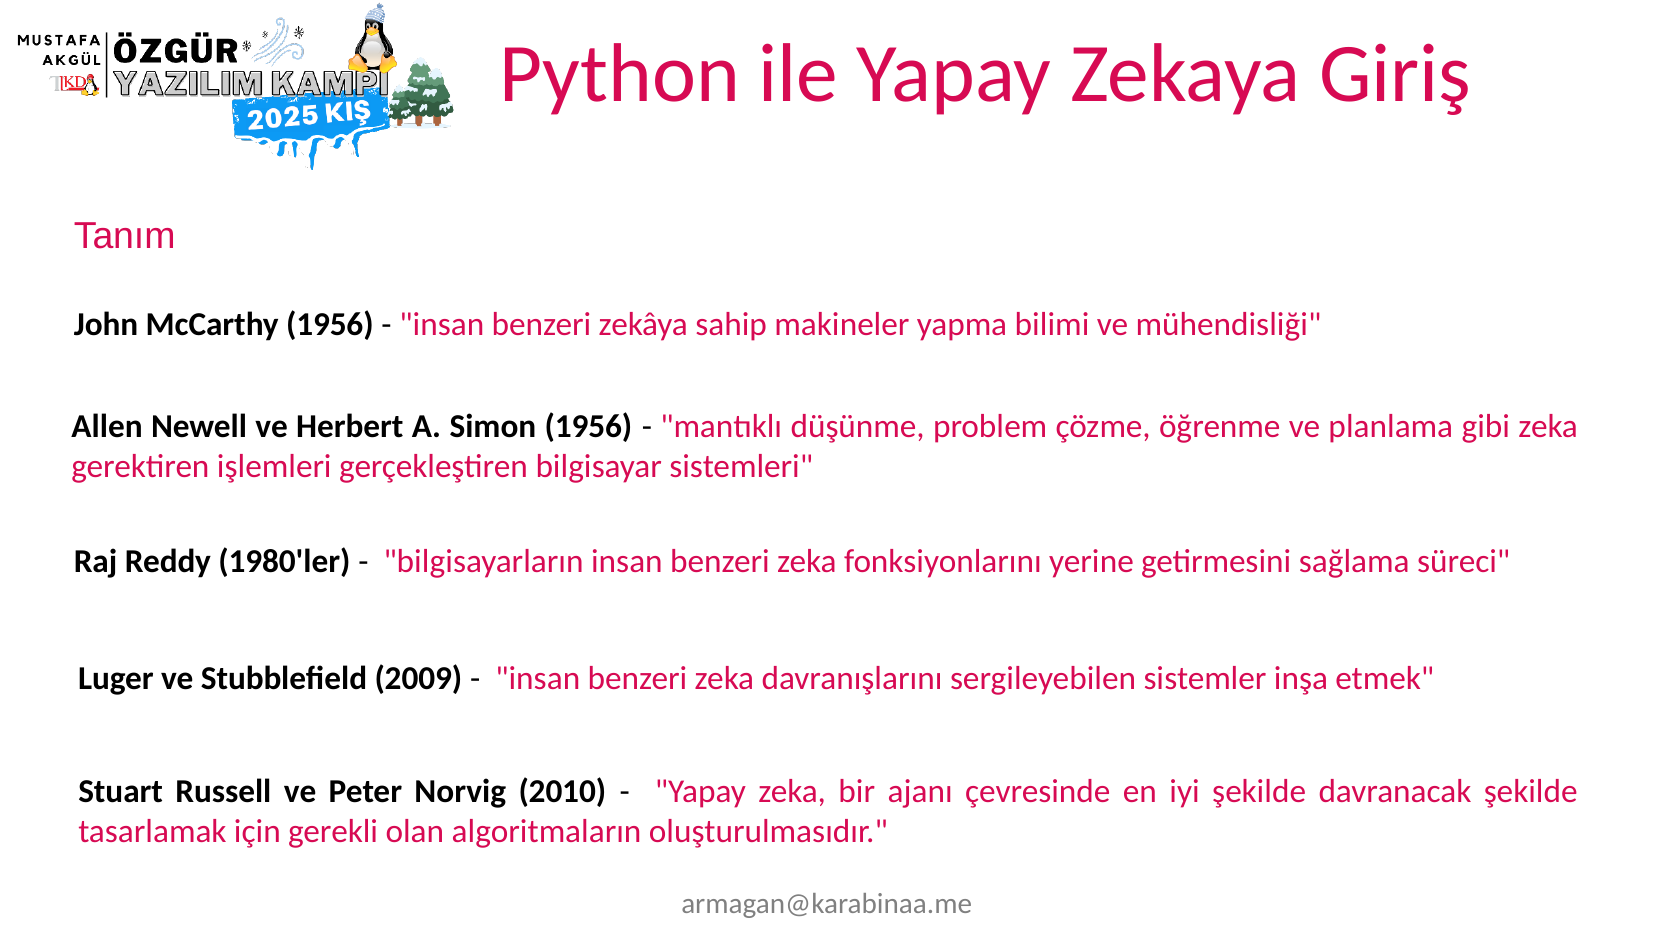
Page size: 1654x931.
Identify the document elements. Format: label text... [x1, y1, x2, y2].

text_box Tanım [59, 206, 443, 266]
text_box armagan@karabinaa.me [0, 877, 1654, 928]
text_box Python ile Yapay Zekaya Giriş [484, 10, 1654, 126]
text_box Luger ve Stubblefield (2009) - "insan benzeri zeka davranışlarını sergileyebilen sistemler inşa etmek" [63, 648, 1595, 704]
picture [0, 0, 463, 177]
text_box Stuart Russell ve Peter Norvig (2010) - "Yapay zeka, bir ajanı çevresinde en iyi şekilde davranacak şekilde tasarlamak için gerekli olan algoritmaların oluşturulmasıdır." [63, 761, 1595, 857]
text_box Allen Newell ve Herbert A. Simon (1956) - "mantıklı düşünme, problem çözme, öğrenme ve planlama gibi zeka gerektiren işlemleri gerçekleştiren bilgisayar sistemleri" [56, 397, 1595, 492]
text_box Raj Reddy (1980'ler) - "bilgisayarların insan benzeri zeka fonksiyonlarını yerine getirmesini sağlama süreci" [59, 531, 1625, 587]
text_box John McCarthy (1956) - "insan benzeri zekâya sahip makineler yapma bilimi ve mühendisliği" [58, 294, 1654, 350]
